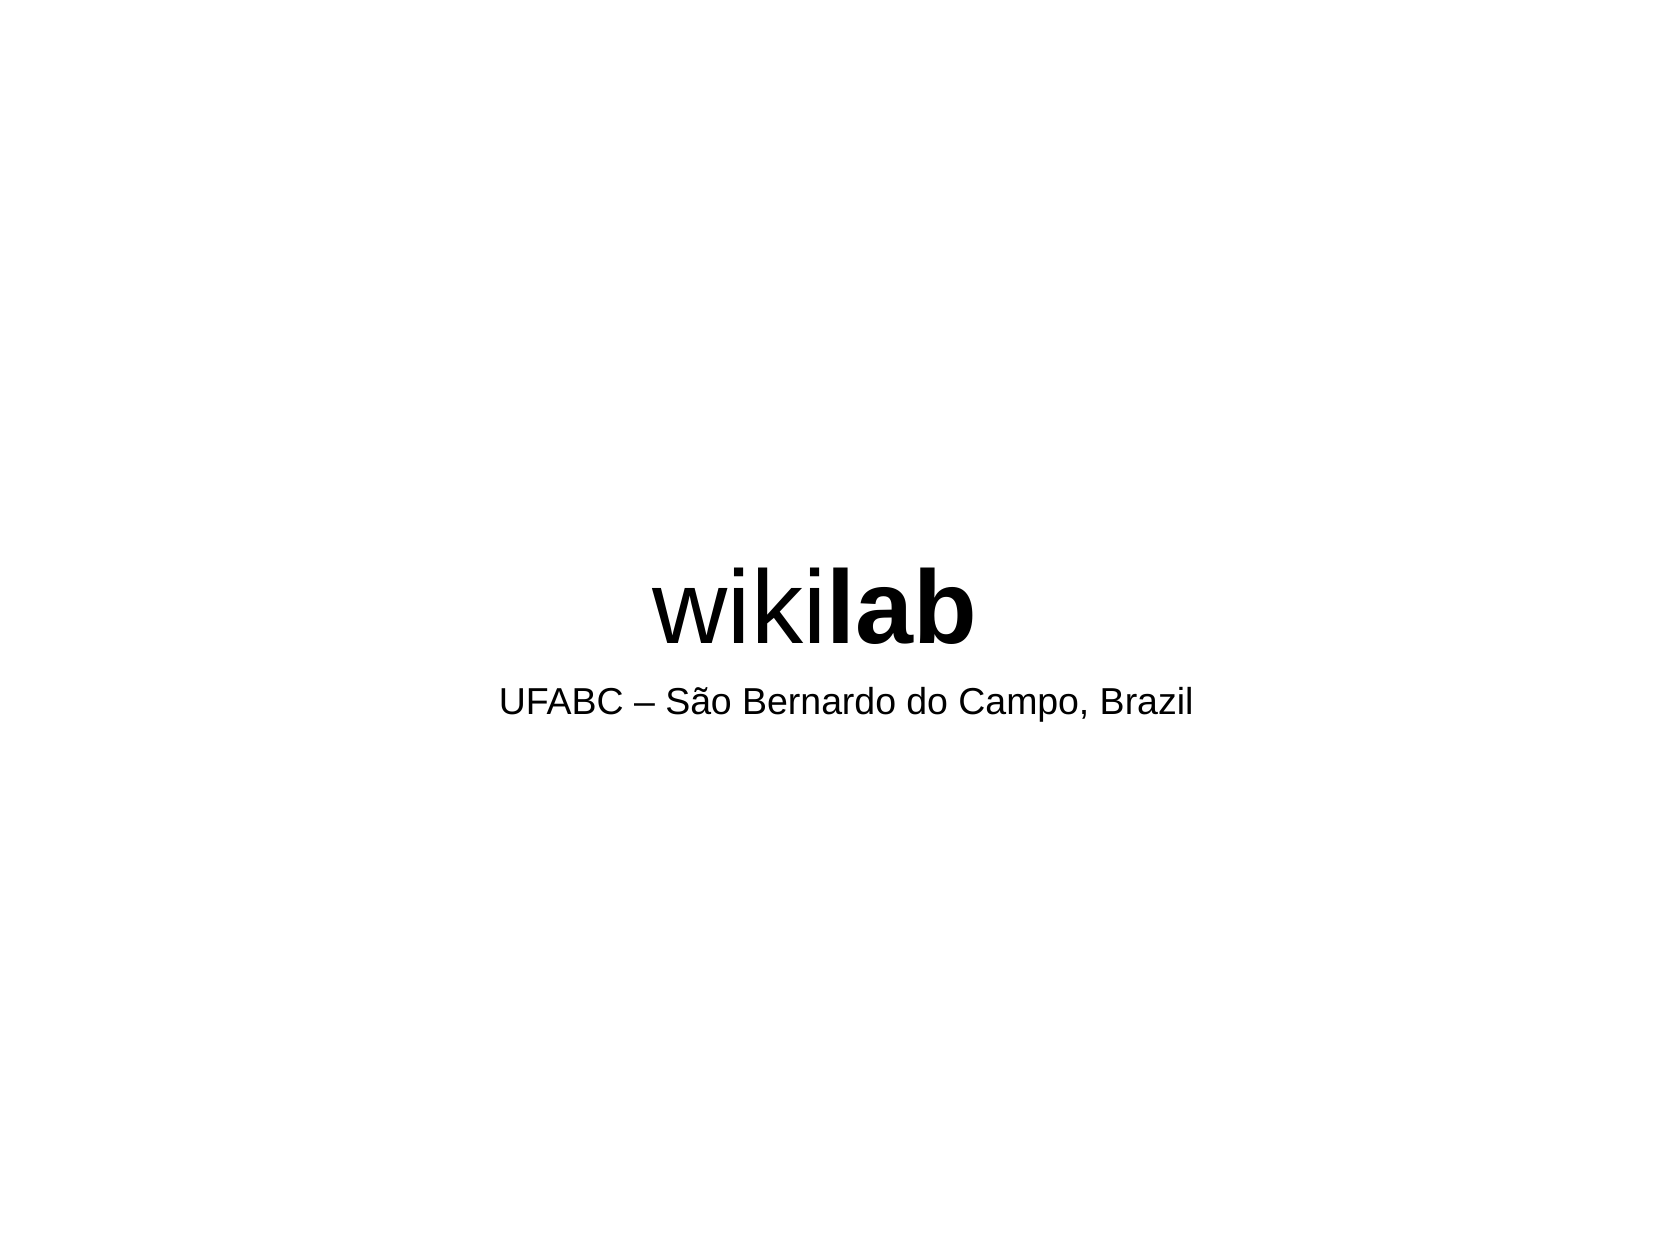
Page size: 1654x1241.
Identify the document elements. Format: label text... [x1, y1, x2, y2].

text_box UFABC – São Bernardo do Campo, Brazil [484, 673, 1335, 731]
text_box [318, 507, 1300, 644]
text_box wikilab [389, 541, 1241, 674]
